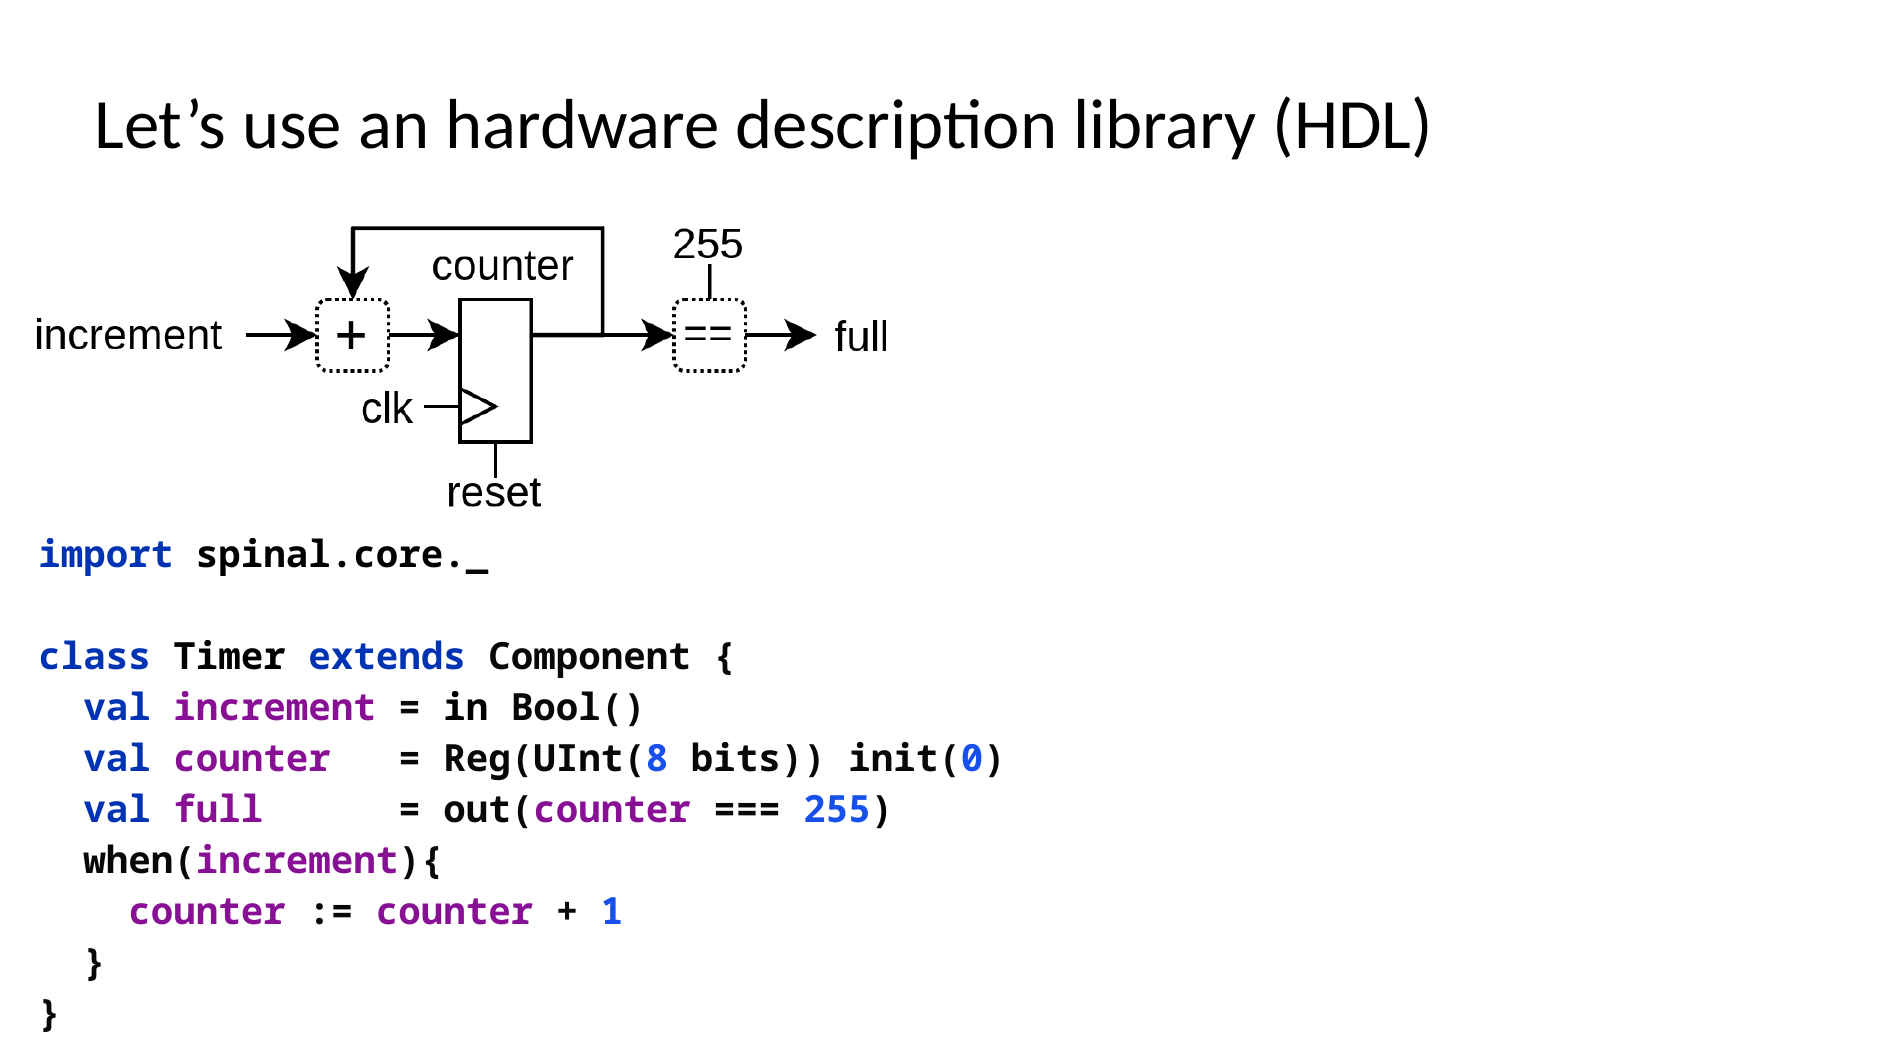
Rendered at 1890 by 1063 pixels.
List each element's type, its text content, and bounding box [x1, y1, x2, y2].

title Let’s use an hardware description library (HDL) [94, 42, 1796, 220]
text_box import spinal.core._ class Timer extends Component { val increment = in Bool() val counter = Reg(UInt(8 bits)) init(0) val full = out(counter === 255) when(increment){ counter := counter + 1 } } object MyMain extends App{ SpinalVerilog(new Timer) } [23, 519, 1306, 1060]
picture [0, 165, 993, 565]
